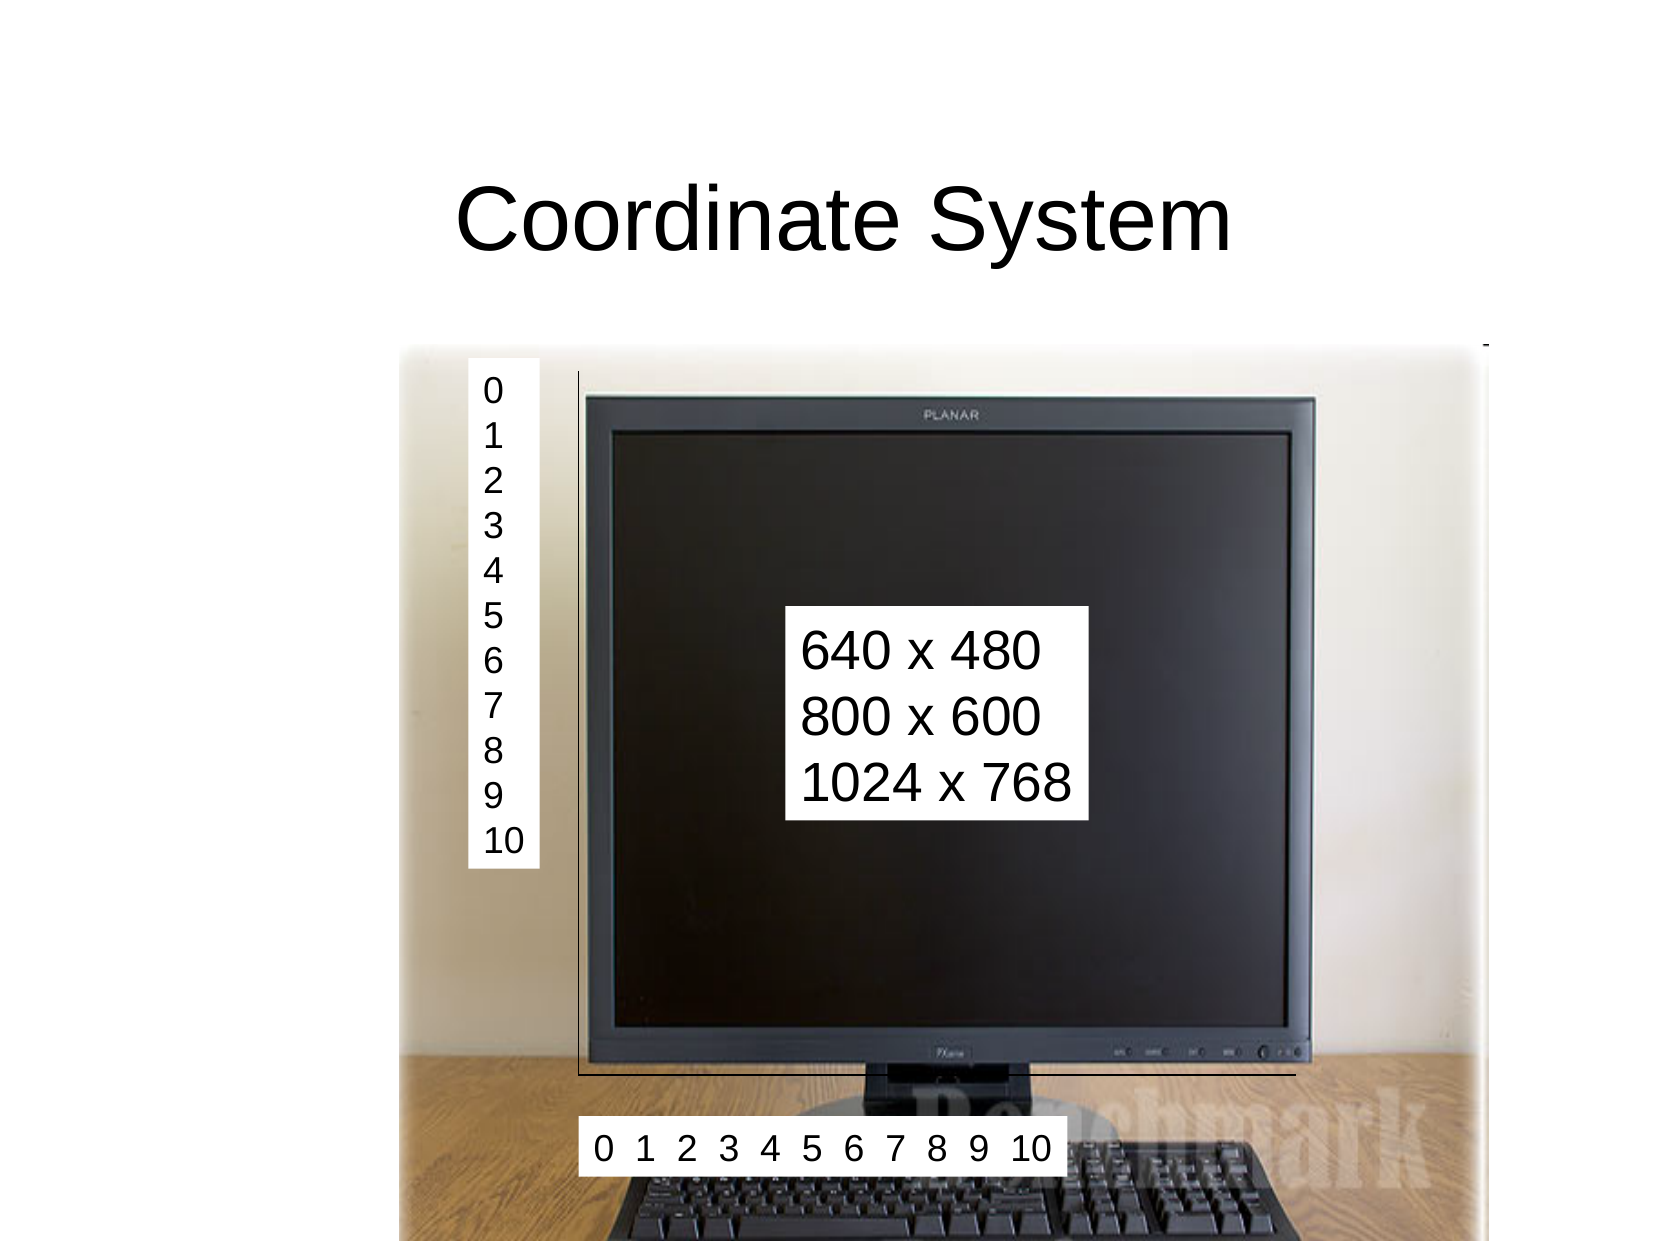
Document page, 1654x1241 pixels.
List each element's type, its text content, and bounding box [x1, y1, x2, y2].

title Coordinate System [124, 110, 1530, 317]
text_box 0 1 2 3 4 5 6 7 8 9 10 [468, 358, 540, 869]
text_box 0 1 2 3 4 5 6 7 8 9 10 [578, 1116, 1068, 1177]
text_box 640 x 480 800 x 600 1024 x 768 [785, 606, 1089, 821]
picture [399, 344, 1489, 1241]
